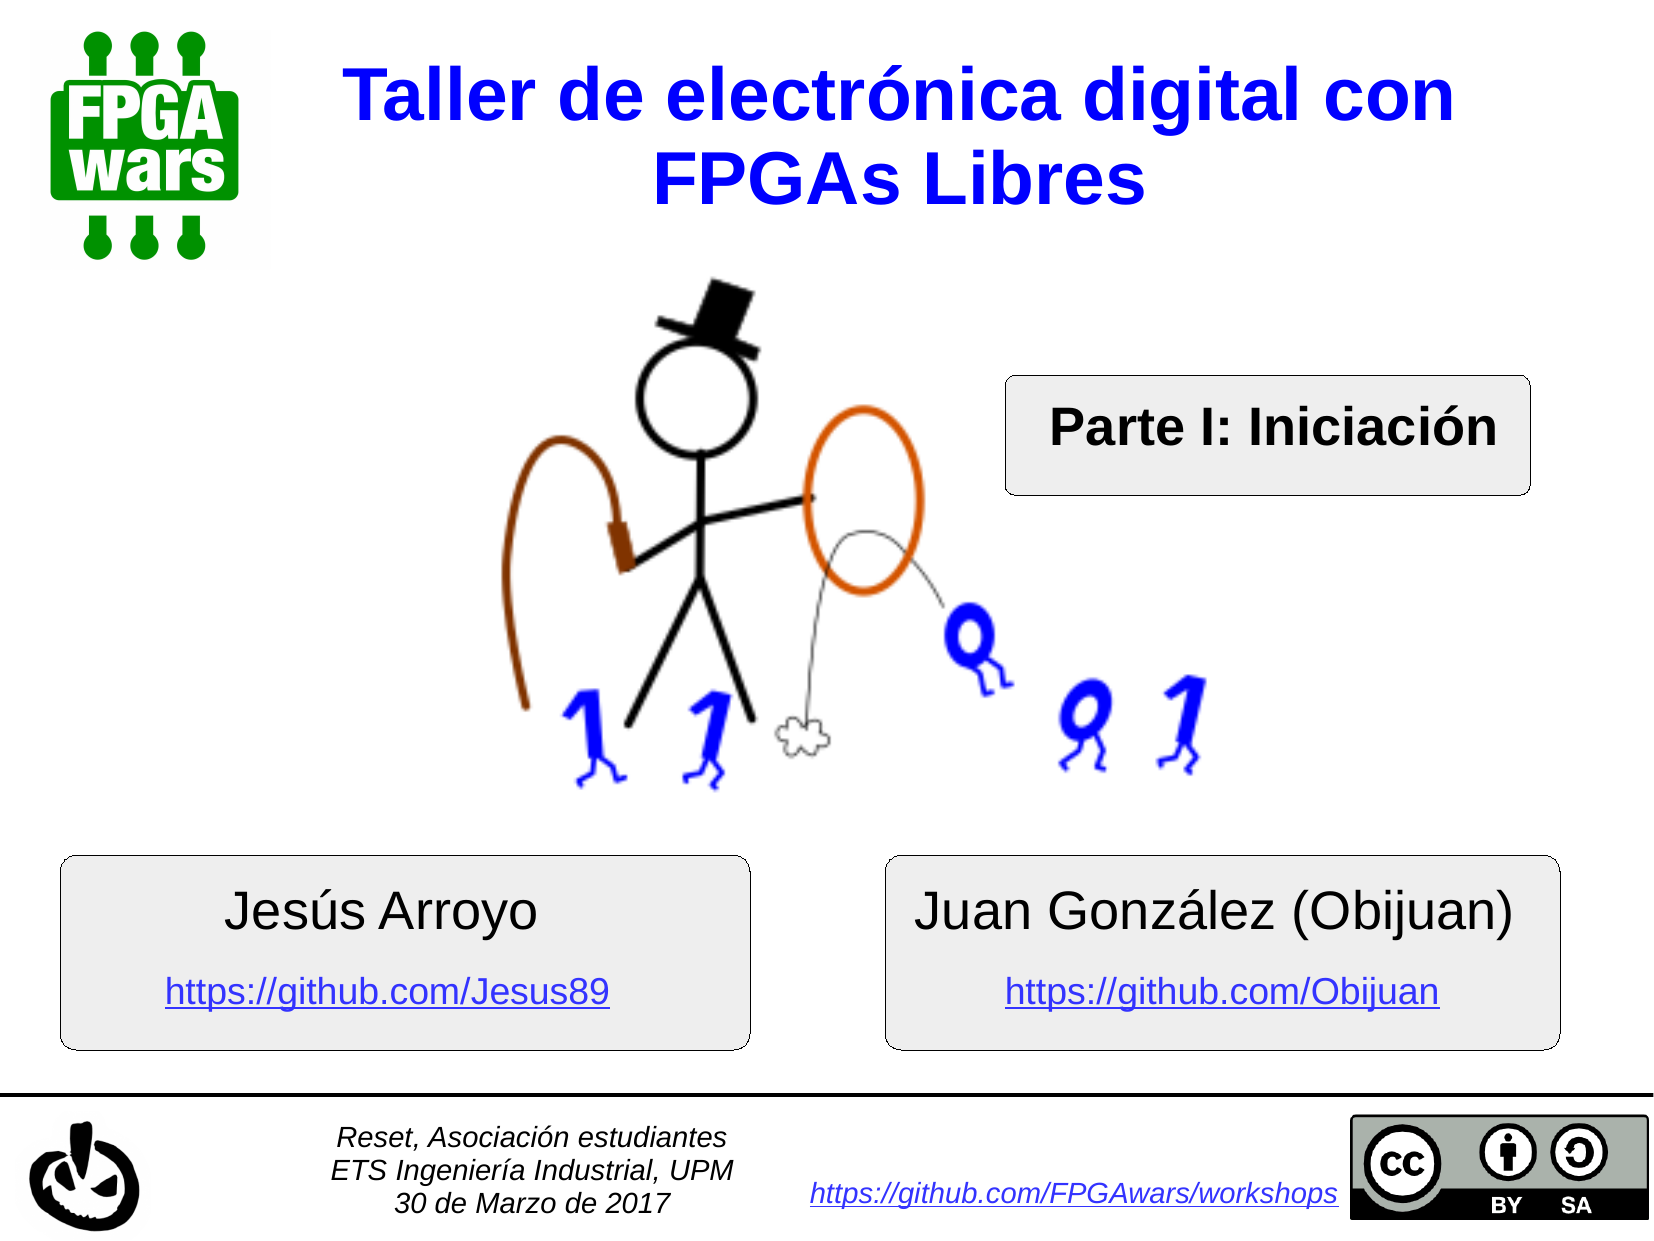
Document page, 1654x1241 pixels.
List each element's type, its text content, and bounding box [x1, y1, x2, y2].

picture [15, 1111, 151, 1241]
title Taller de electrónica digital con FPGAs Libres [300, 32, 1501, 241]
text_box https://github.com/Jesus89 [150, 963, 646, 1021]
text_box https://github.com/Obijuan [990, 963, 1455, 1021]
text_box [60, 855, 751, 1051]
text_box https://github.com/FPGAwars/workshops [810, 1170, 1381, 1227]
text_box Parte I: Iniciación [1035, 389, 1561, 526]
picture [30, 30, 271, 271]
text_box [1005, 375, 1531, 496]
text_box [885, 855, 1561, 1051]
text_box Juan González (Obijuan) [900, 873, 1561, 964]
text_box Jesús Arroyo [210, 873, 676, 964]
picture [447, 236, 1246, 829]
picture [1350, 1103, 1649, 1231]
text_box Reset, Asociación estudiantes ETS Ingeniería Industrial, UPM 30 de Marzo de 2017 [254, 1113, 810, 1227]
